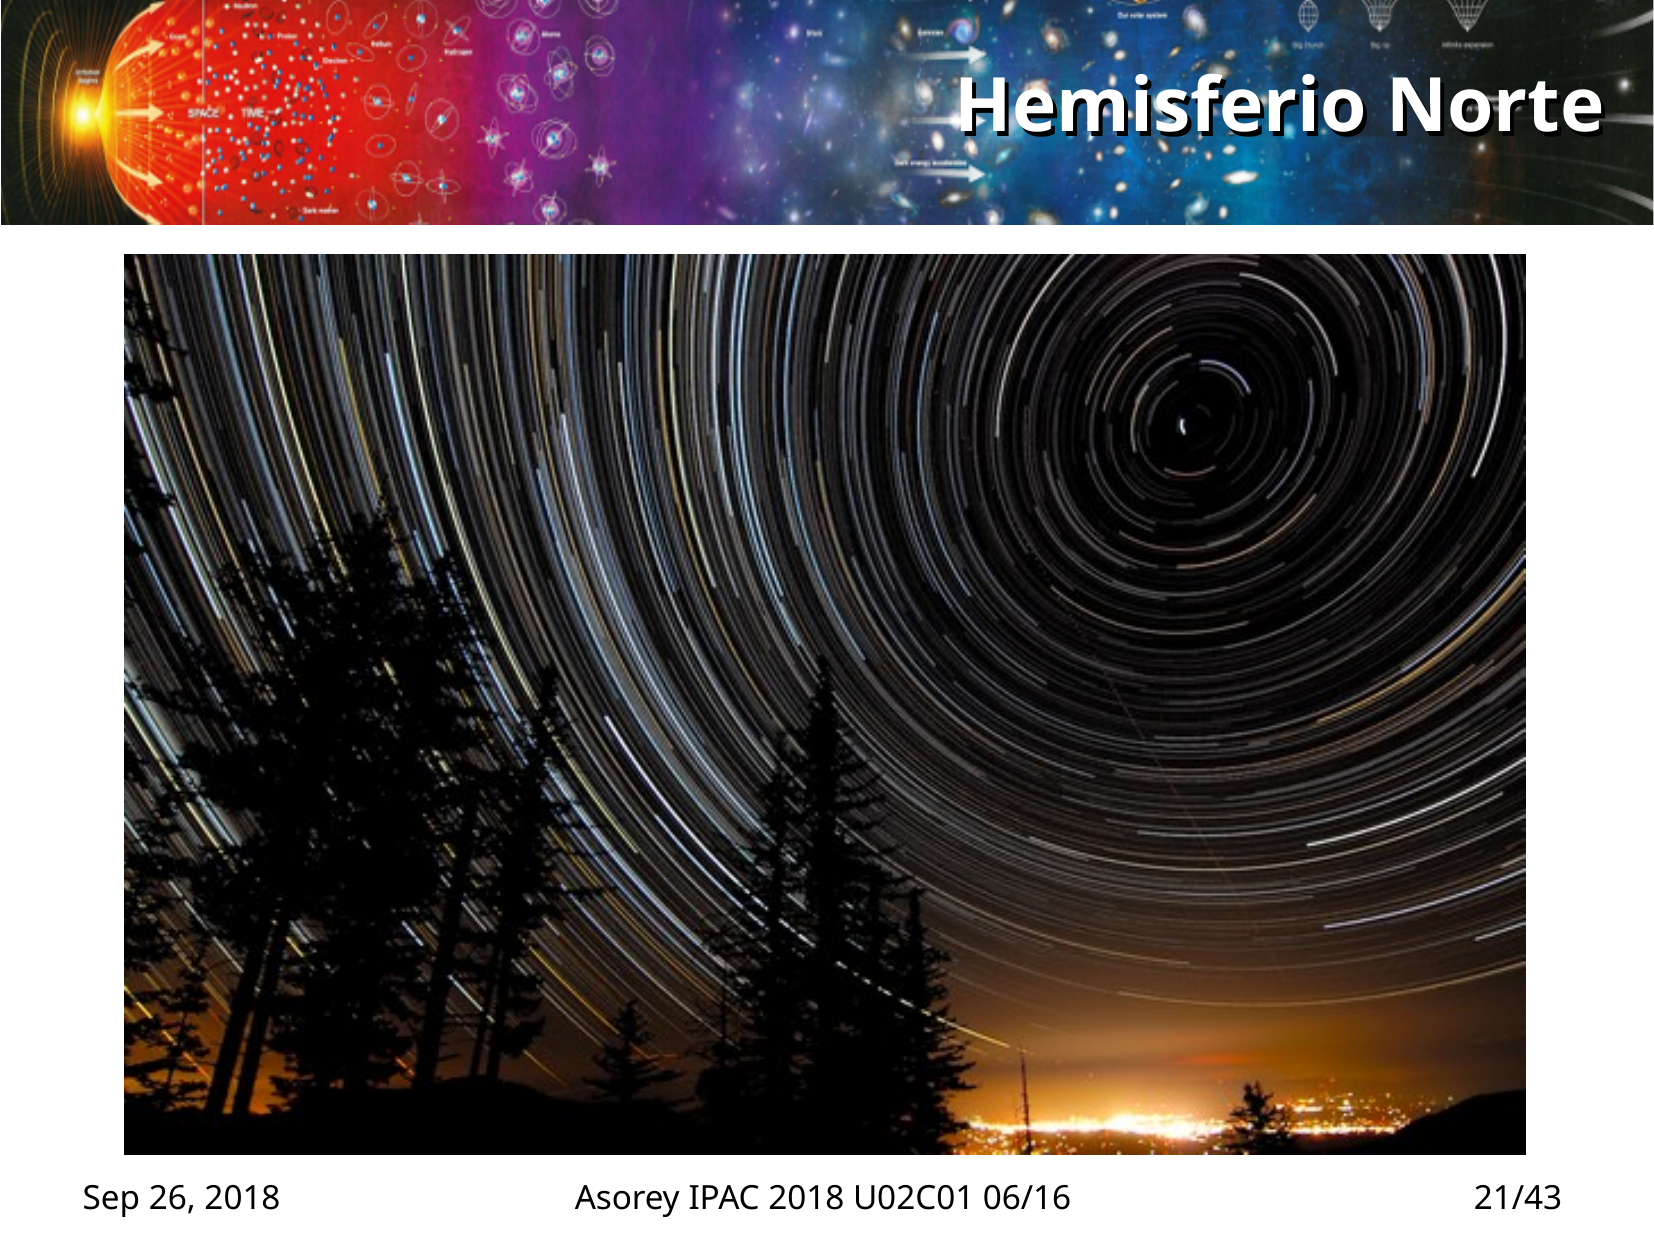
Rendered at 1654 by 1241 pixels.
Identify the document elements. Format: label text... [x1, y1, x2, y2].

title Hemisferio Norte [45, 15, 1606, 191]
picture [1, 0, 1654, 225]
picture [124, 254, 1526, 1156]
